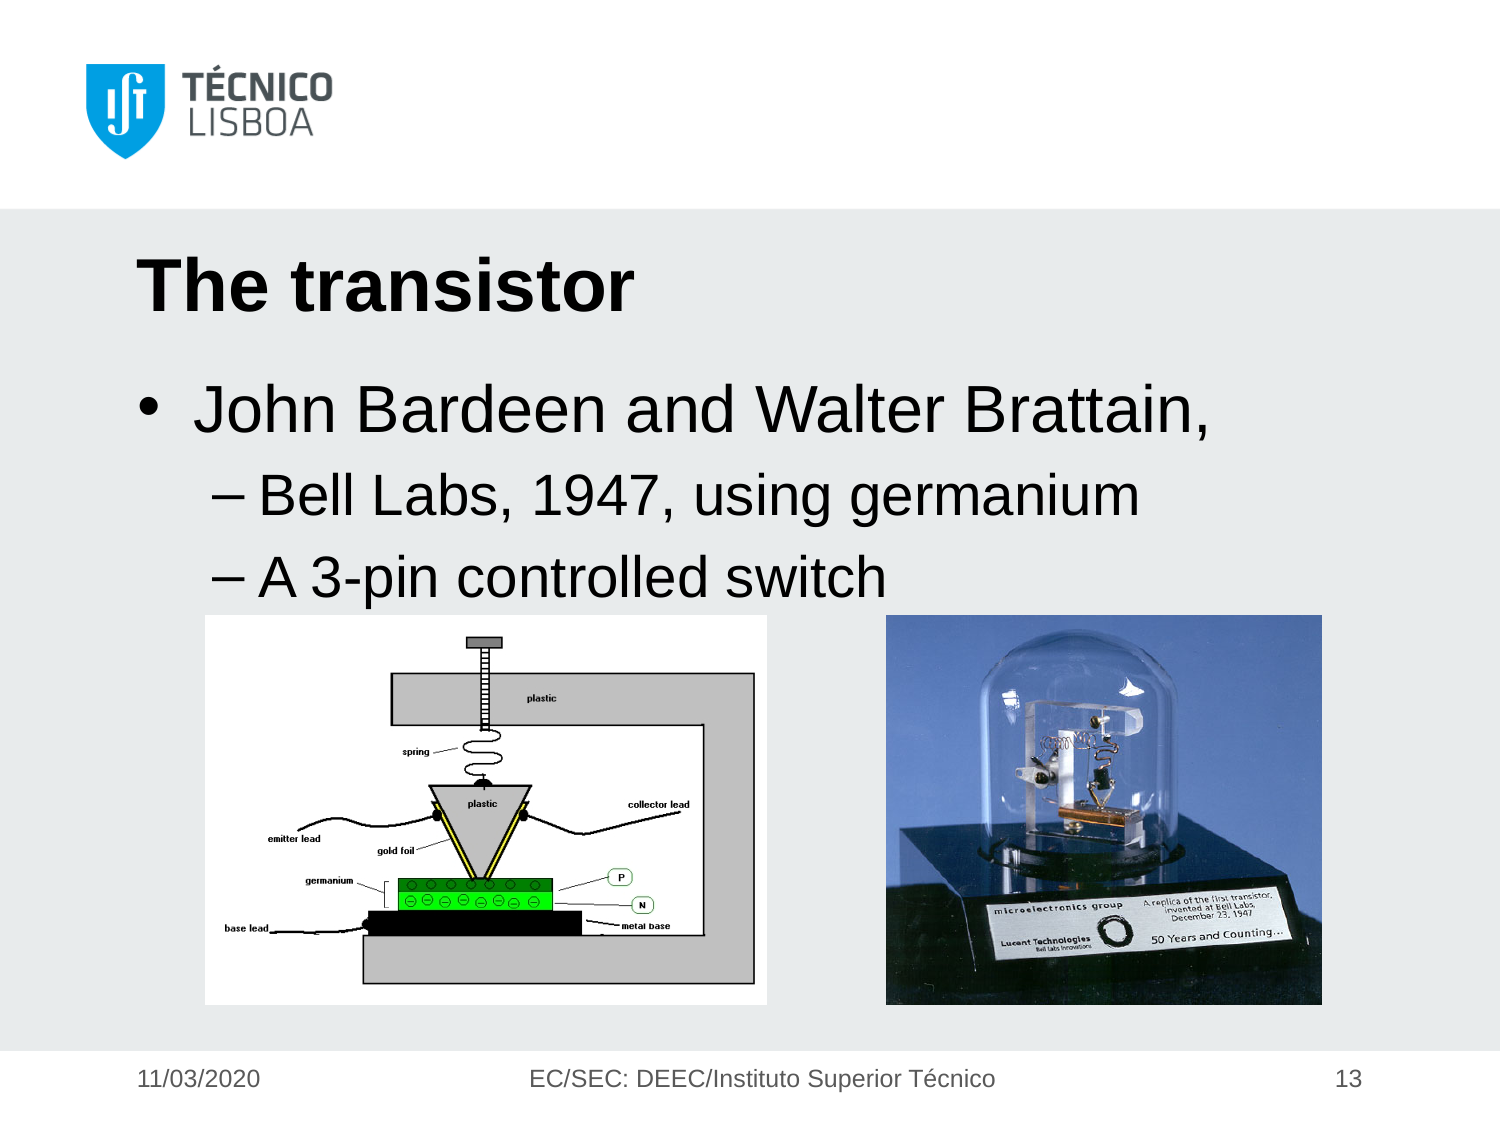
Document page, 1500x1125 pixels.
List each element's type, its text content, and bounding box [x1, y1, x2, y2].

list John Bardeen and Walter Brattain, Bell Labs, 1947, using germanium A 3-pin controlled switch [121, 358, 1378, 1005]
footer EC/SEC: DEEC/Instituto Superior Técnico [512, 1052, 1021, 1103]
slide_number 11/03/2020 [121, 1052, 425, 1103]
picture [0, 0, 1500, 1125]
slide_number <number> [1077, 1052, 1378, 1103]
title The transistor [121, 210, 1378, 353]
